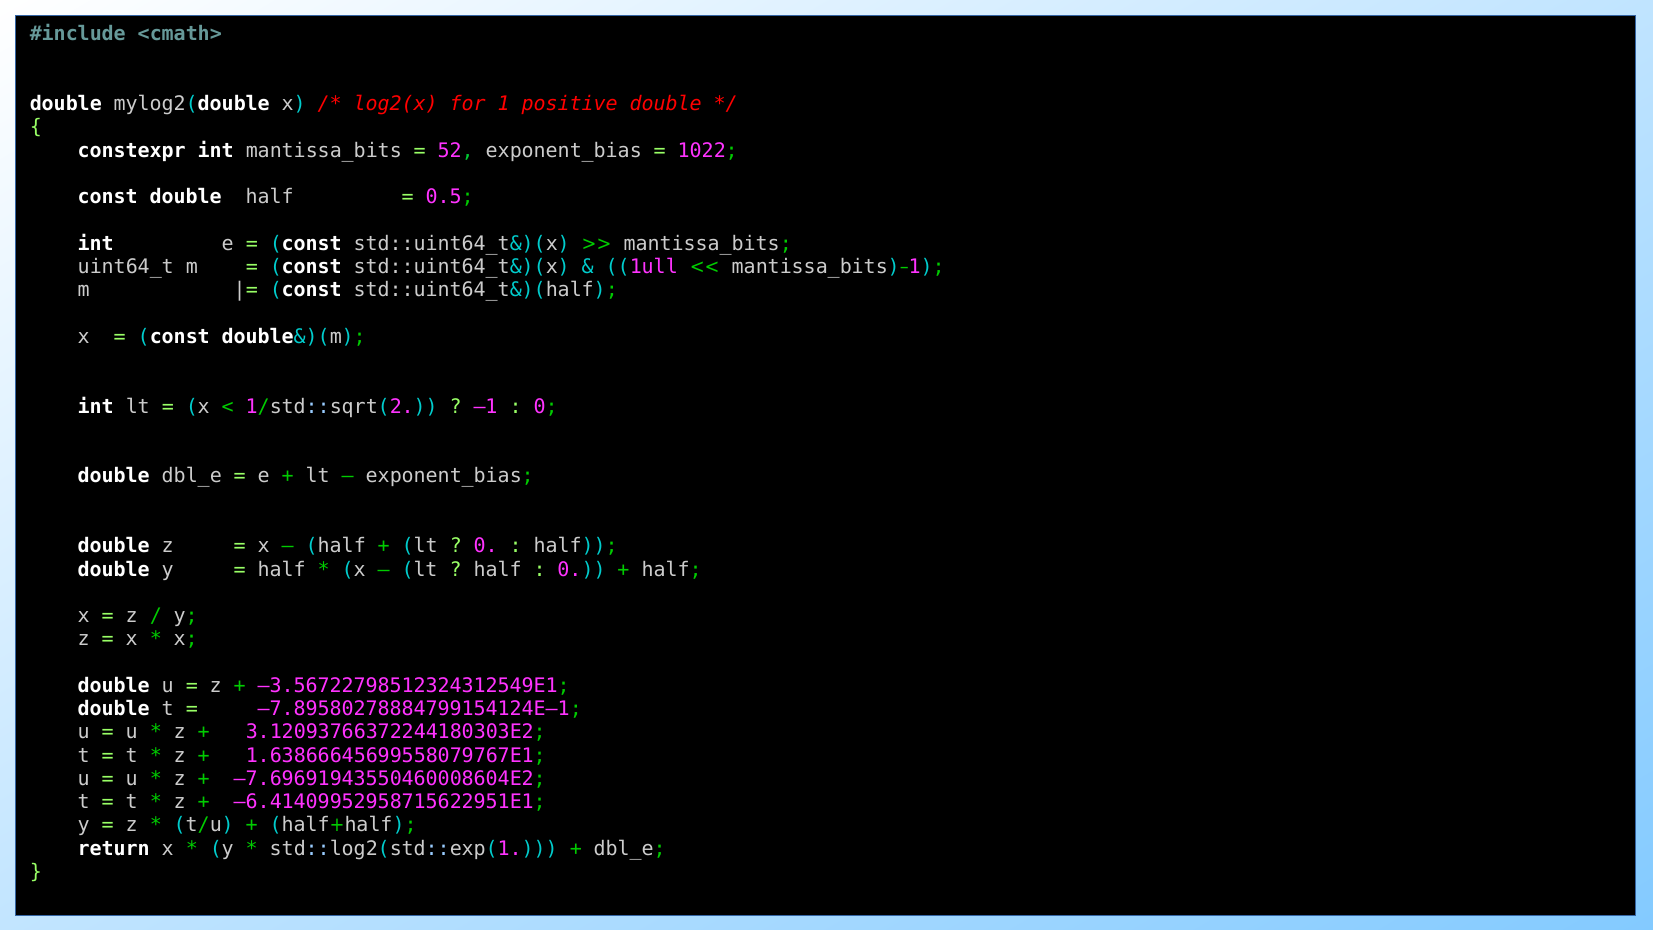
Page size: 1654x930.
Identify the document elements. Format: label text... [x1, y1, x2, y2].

text_box #include <cmath> double mylog2(double x) /* log2(x) for 1 positive double */ { constexpr int mantissa_bits = 52, exponent_bias = 1022; const double half = 0.5; int e = (const std::uint64_t&)(x) >> mantissa_bits; uint64_t m = (const std::uint64_t&)(x) & ((1ull << mantissa_bits)–1); m |= (const std::uint64_t&)(half); x = (const double&)(m); int lt = (x < 1/std::sqrt(2.)) ? –1 : 0; double dbl_e = e + lt – exponent_bias; double z = x – (half + (lt ? 0. : half)); double y = half * (x – (lt ? half : 0.)) + half; x = z / y; z = x * x; double u = z + –3.56722798512324312549E1; double t = –7.89580278884799154124E–1; u = u * z + 3.12093766372244180303E2; t = t * z + 1.63866645699558079767E1; u = u * z + –7.69691943550460008604E2; t = t * z + –6.41409952958715622951E1; y = z * (t/u) + (half+half); return x * (y * std::log2(std::exp(1.))) + dbl_e; } [15, 15, 1636, 916]
